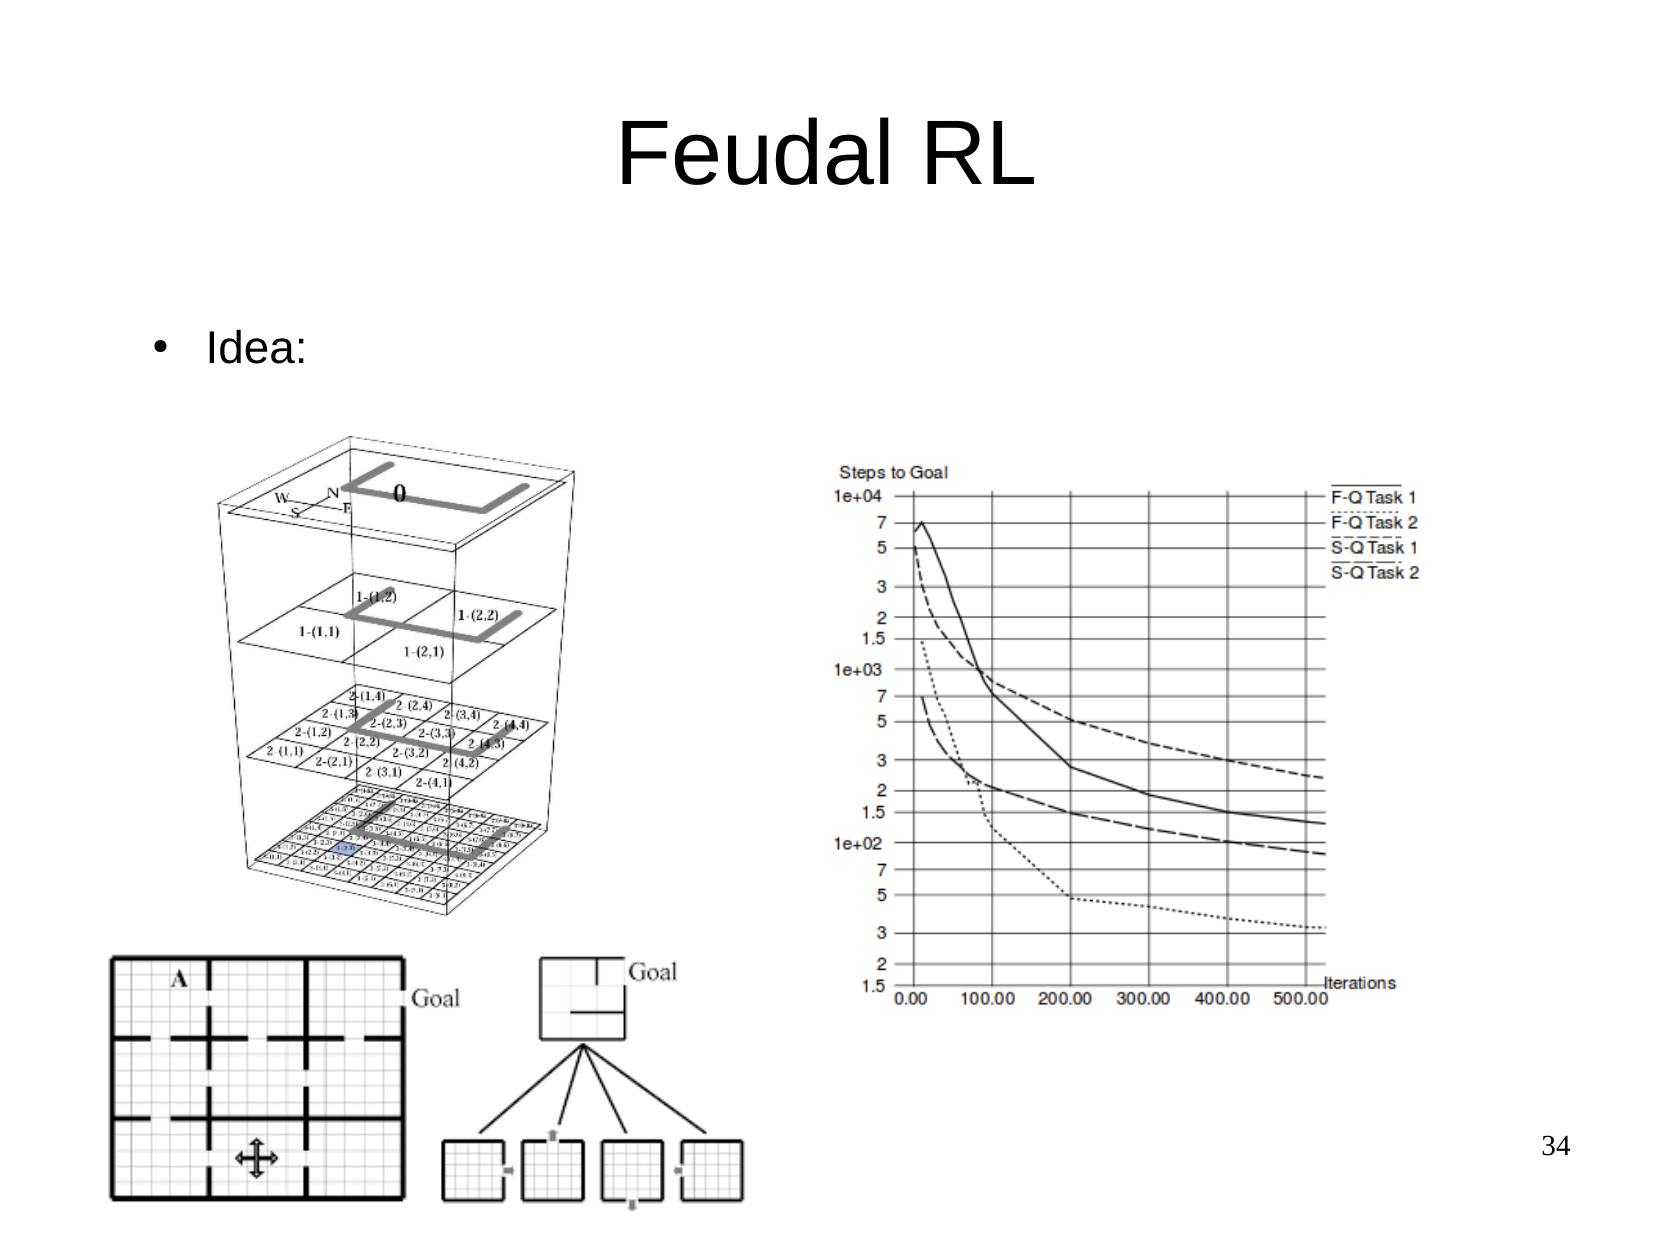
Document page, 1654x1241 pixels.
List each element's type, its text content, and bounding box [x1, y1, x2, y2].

picture [791, 449, 1441, 1008]
text_box Idea: [120, 315, 1531, 781]
picture [180, 419, 598, 931]
picture [105, 946, 751, 1216]
title Feudal RL [82, 49, 1571, 257]
